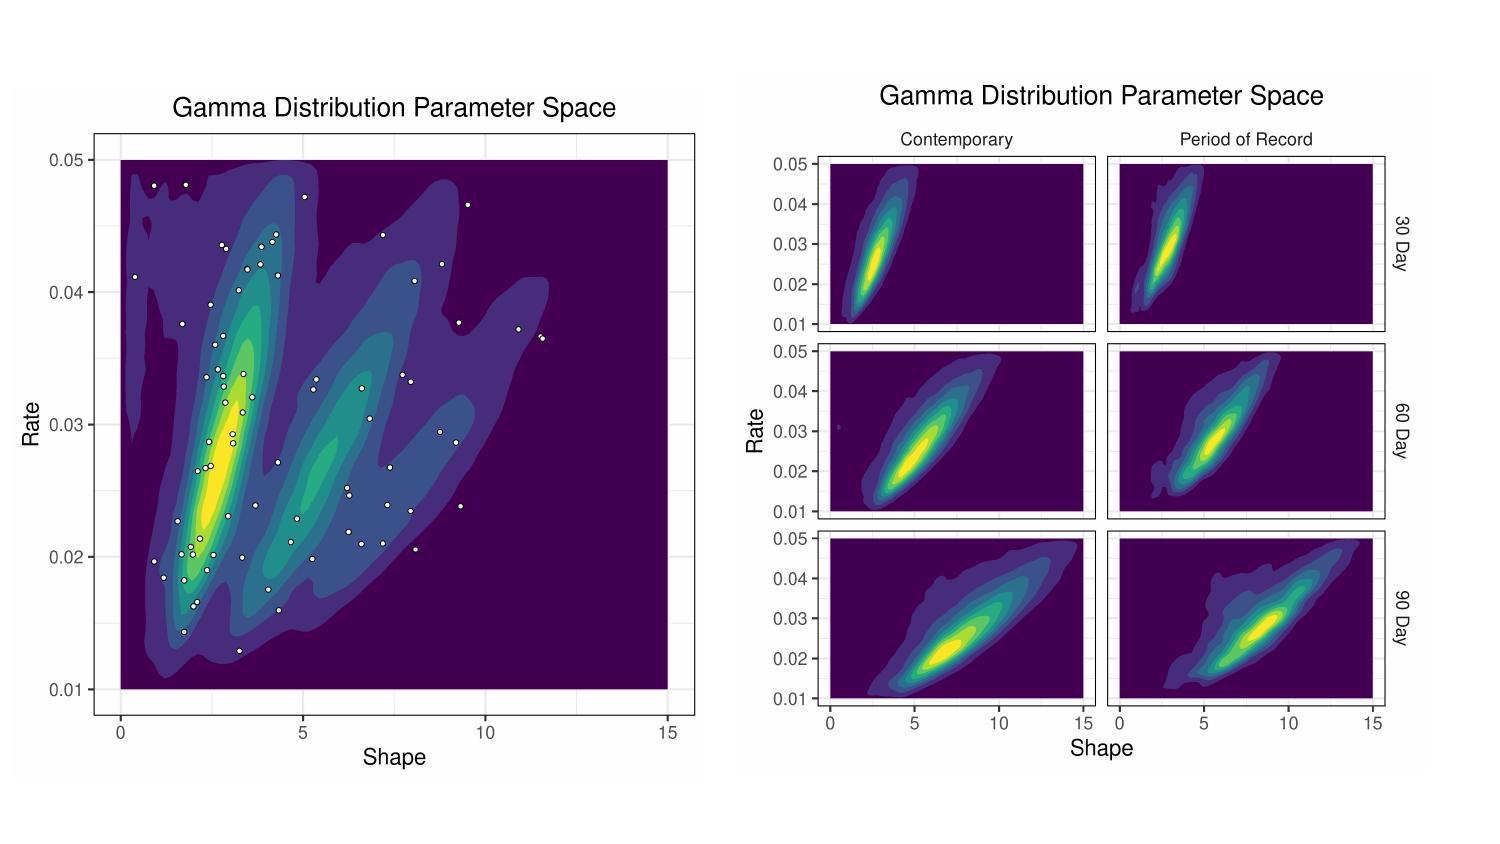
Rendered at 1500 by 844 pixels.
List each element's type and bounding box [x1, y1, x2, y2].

picture [735, 74, 1431, 771]
picture [11, 86, 706, 781]
